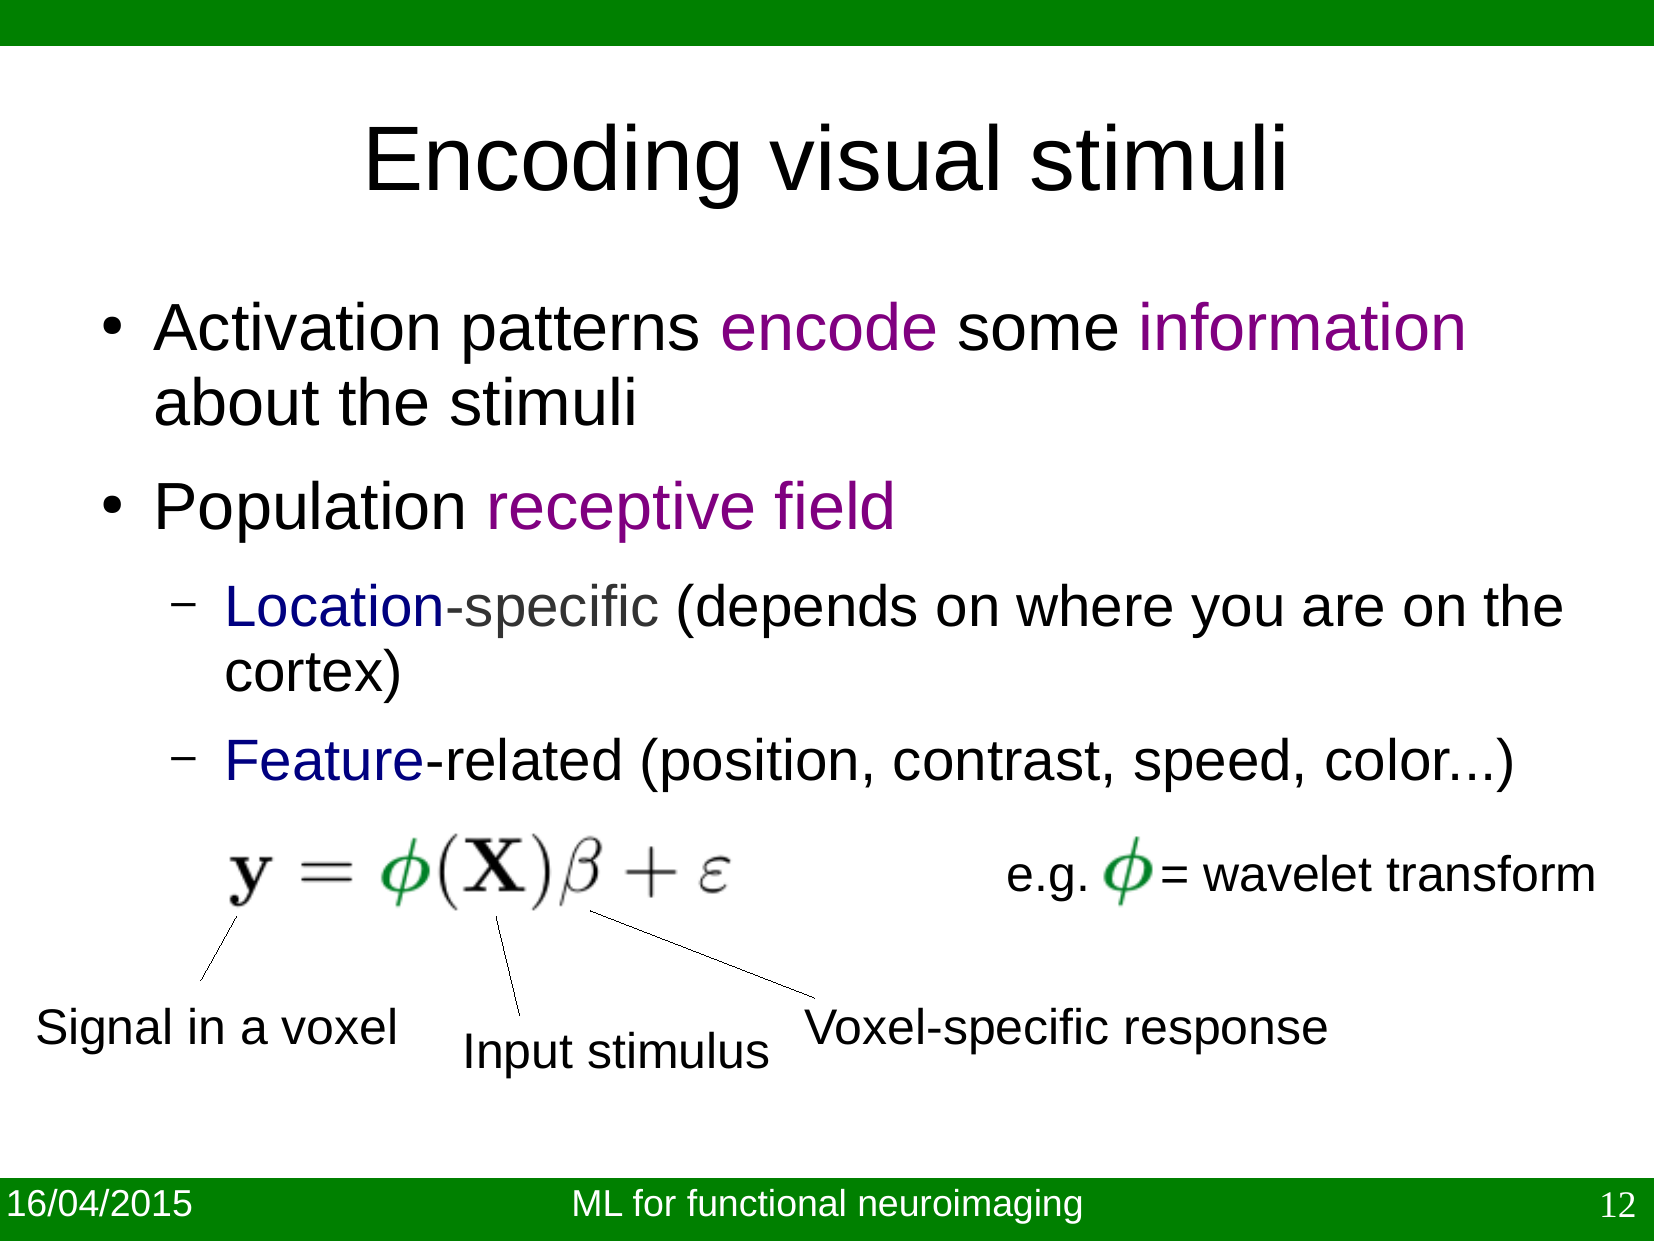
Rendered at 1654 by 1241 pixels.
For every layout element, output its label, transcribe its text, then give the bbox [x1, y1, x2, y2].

list Activation patterns encode some information about the stimuli Population receptive field Location-specific (depends on where you are on the cortex) Feature-related (position, contrast, speed, color...) [82, 290, 1571, 1134]
text_box e.g. = wavelet transform [1157, 838, 1614, 910]
title Encoding visual stimuli [82, 55, 1571, 263]
picture [1098, 833, 1157, 912]
text_box Voxel-specific response [789, 992, 1344, 1064]
text_box e.g. = wavelet transform [992, 838, 1098, 910]
text_box Signal in a voxel [20, 992, 414, 1064]
text_box Input stimulus [447, 1015, 786, 1087]
